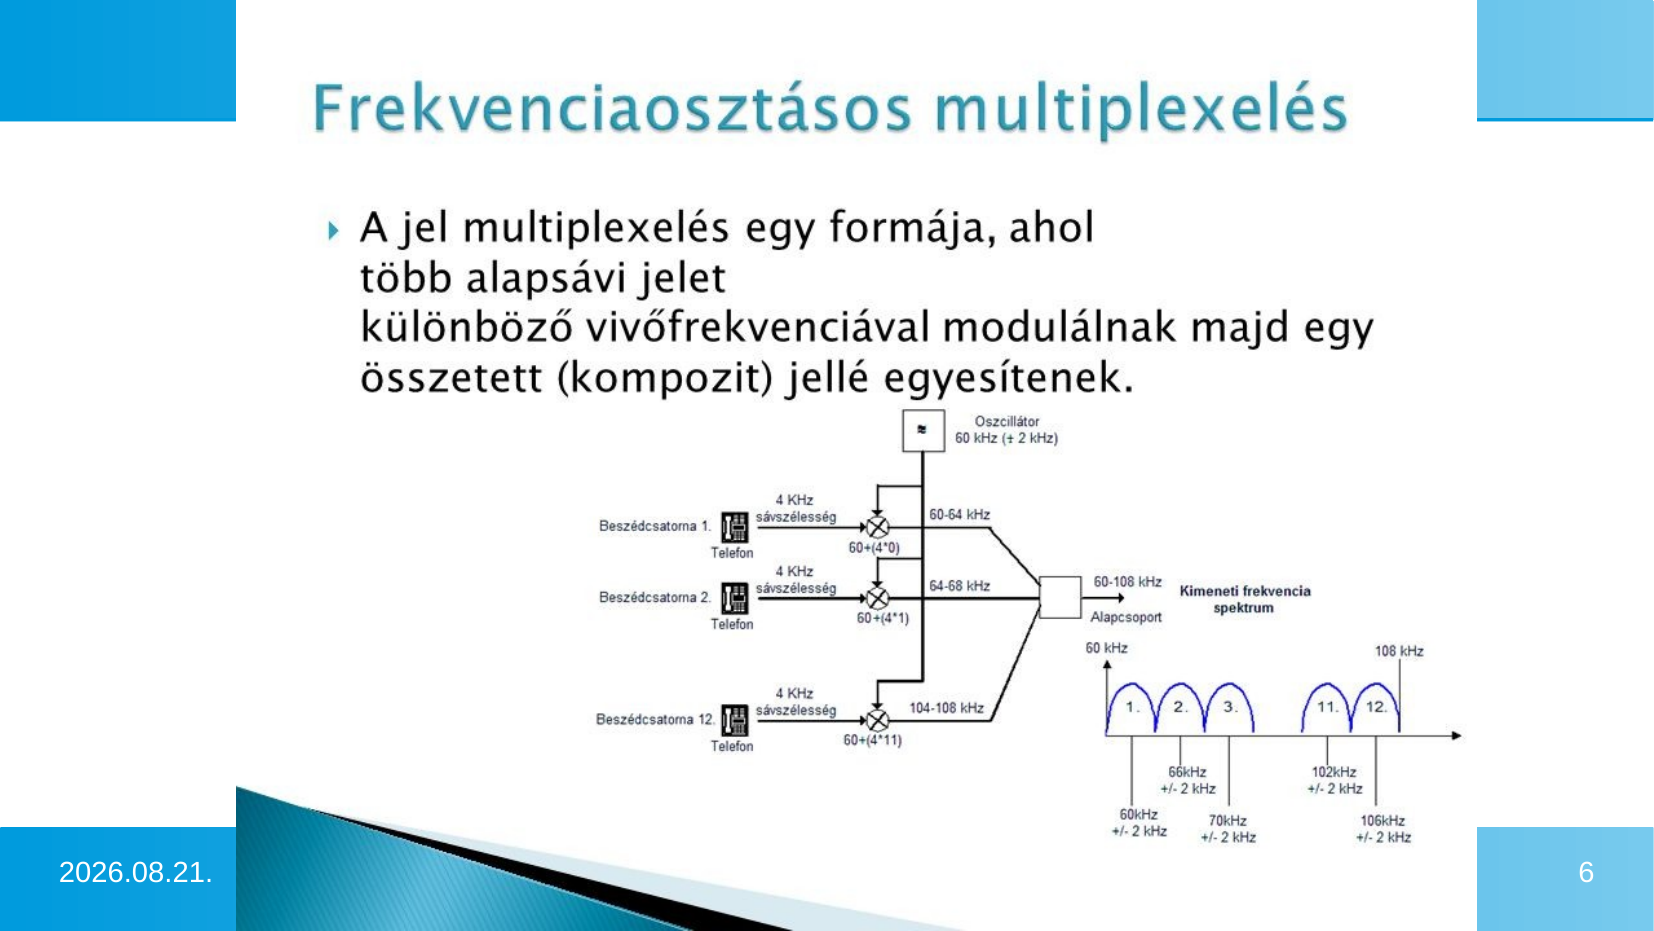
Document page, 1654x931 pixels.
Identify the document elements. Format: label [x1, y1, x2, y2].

picture [236, 0, 1477, 931]
